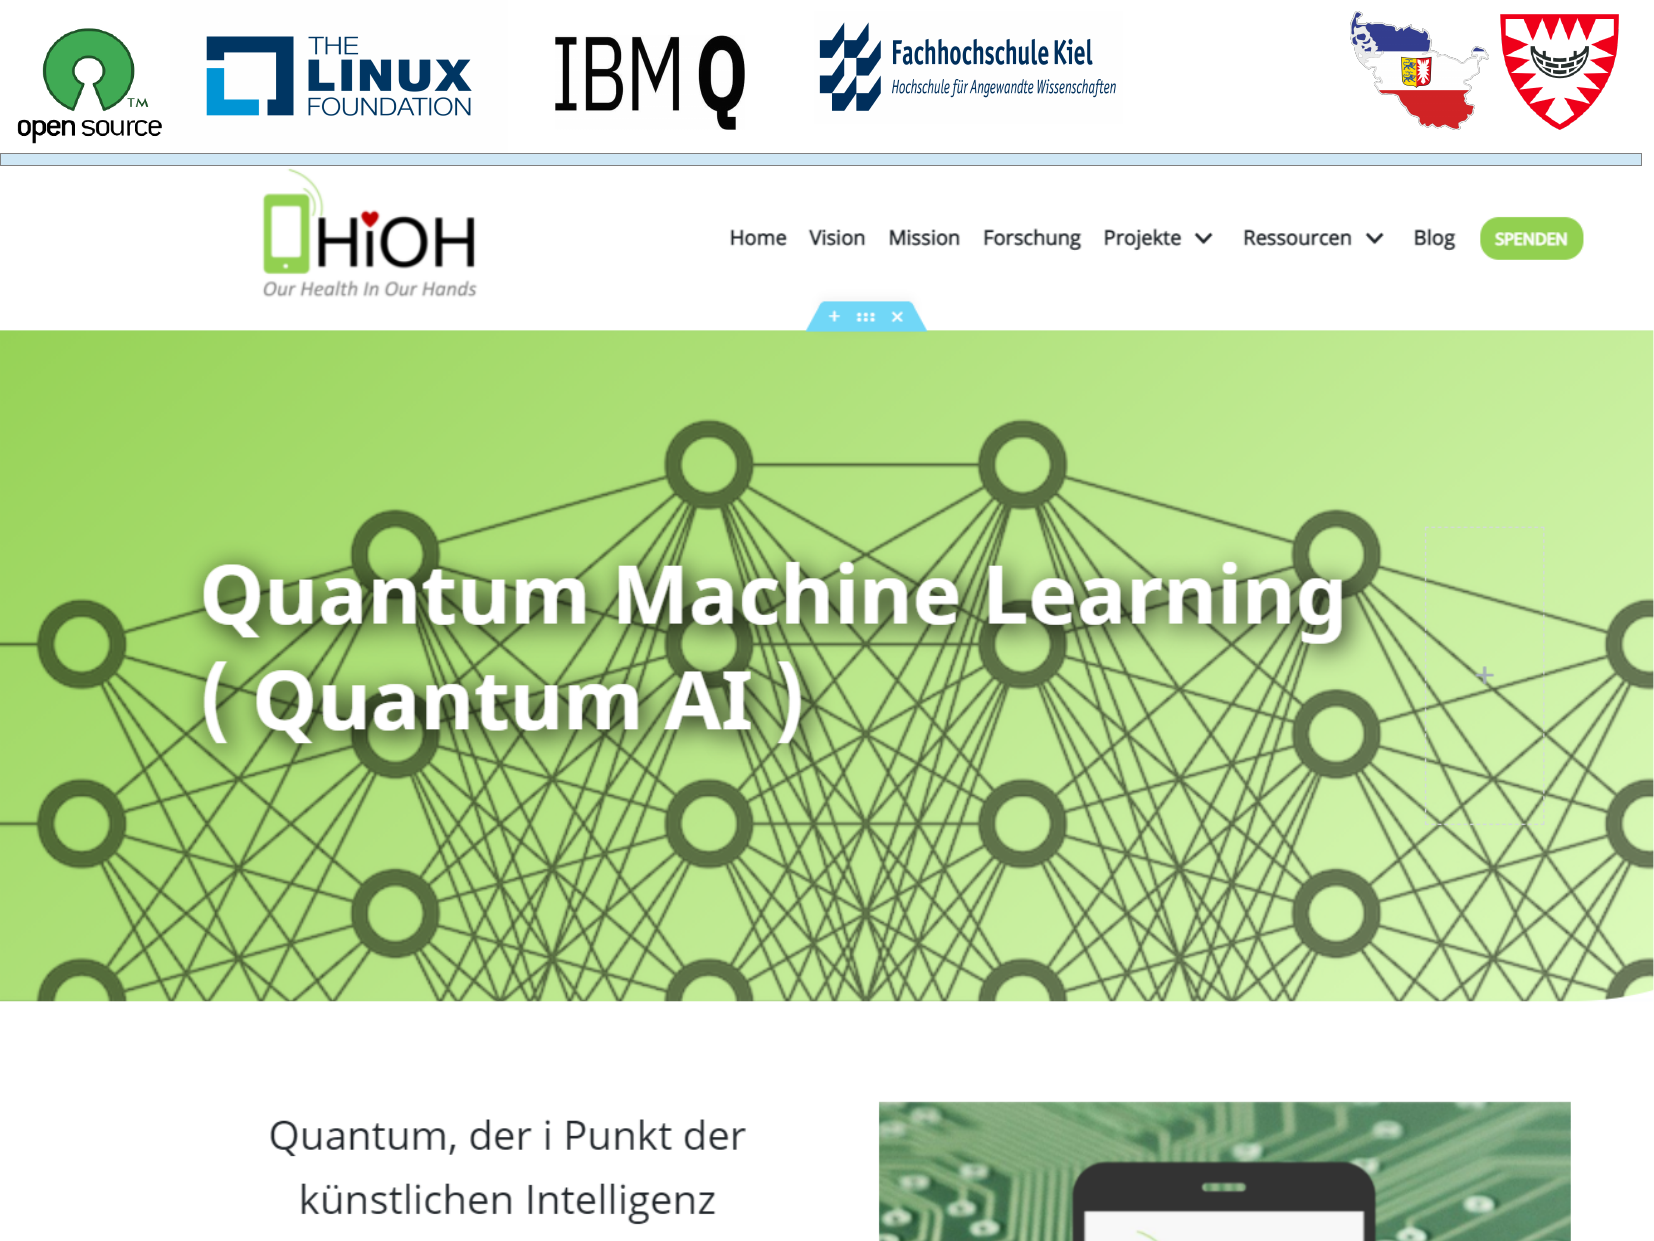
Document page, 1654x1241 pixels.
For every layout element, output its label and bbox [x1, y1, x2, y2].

picture [1500, 14, 1619, 130]
picture [0, 153, 1654, 1241]
picture [814, 11, 1123, 124]
text_box [0, 153, 1642, 166]
picture [555, 35, 745, 130]
picture [170, 0, 508, 153]
picture [1350, 11, 1489, 130]
picture [11, 23, 166, 147]
